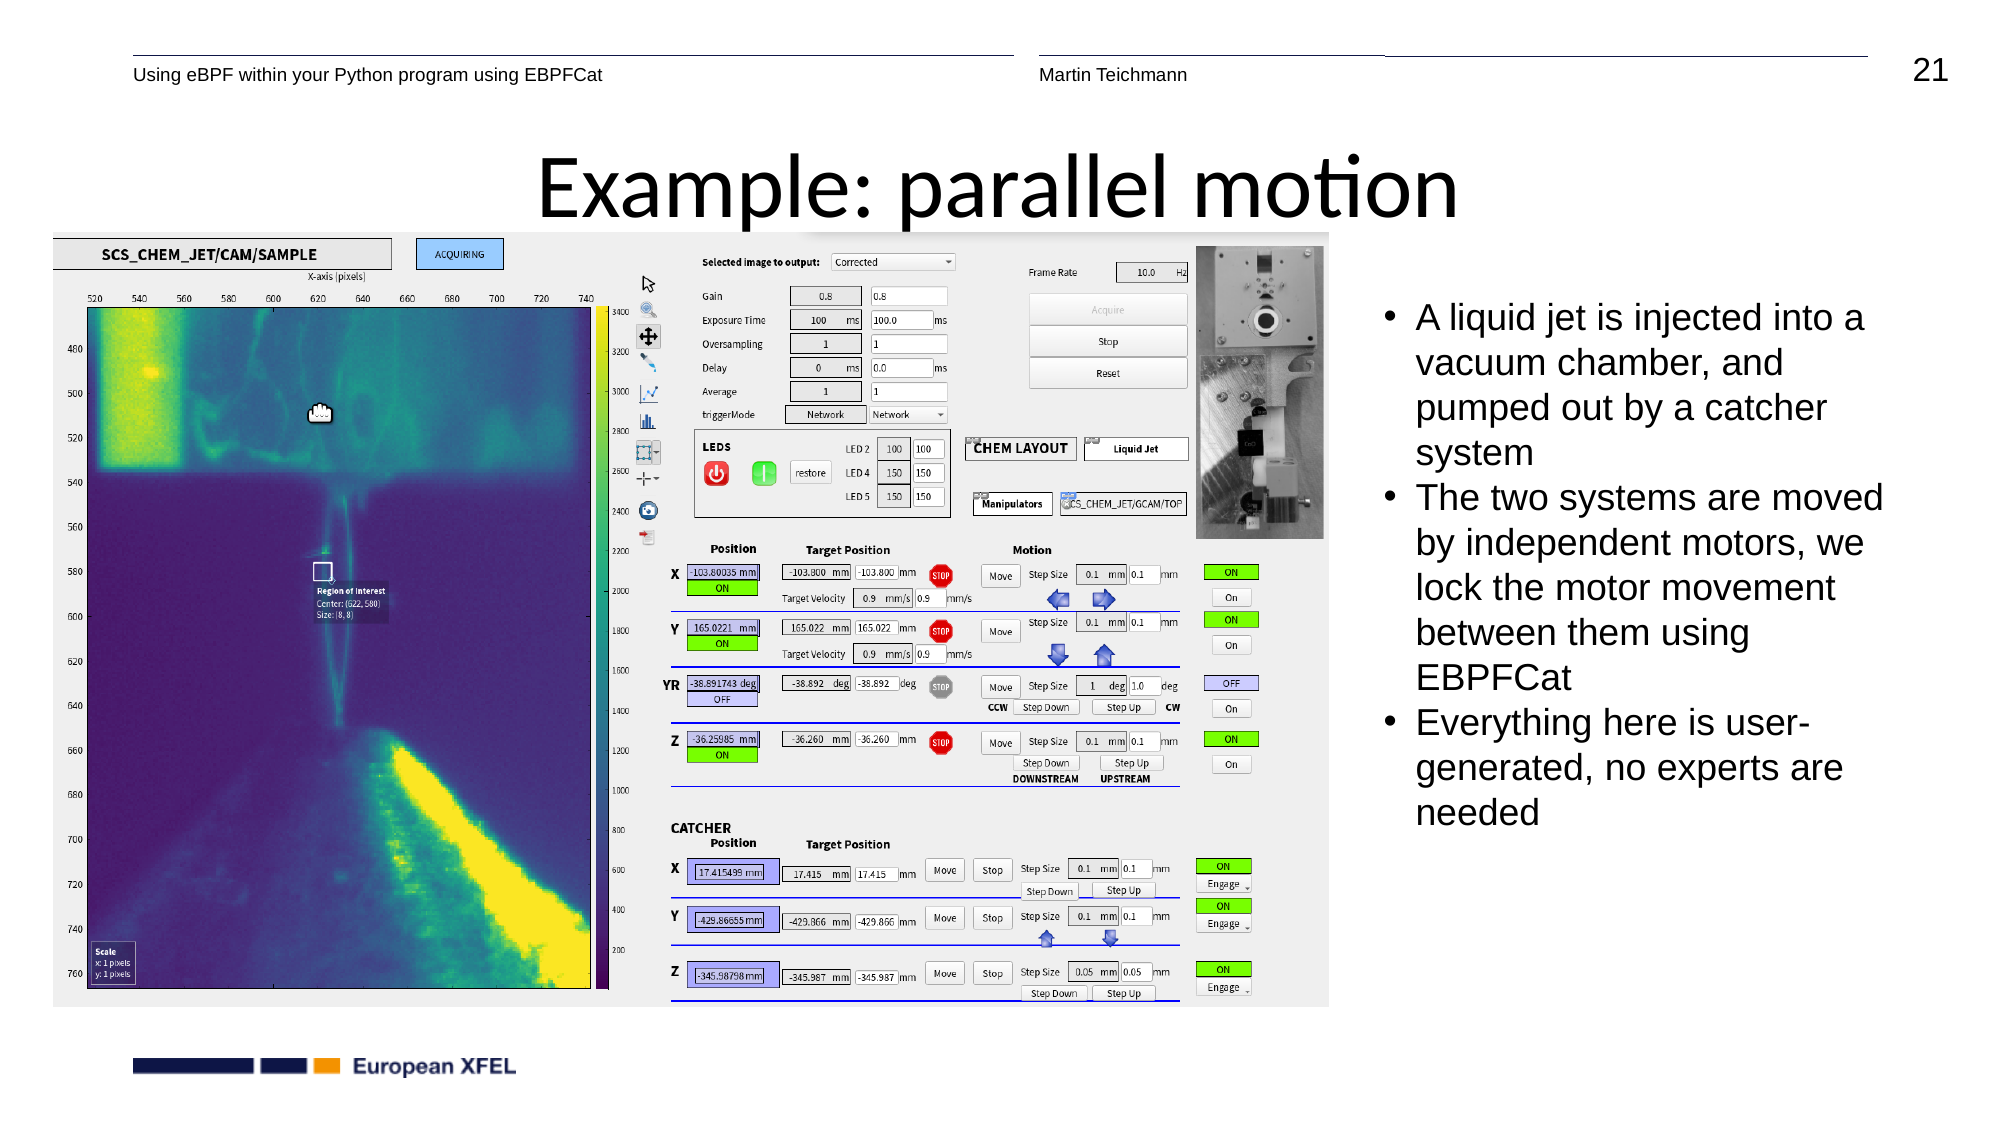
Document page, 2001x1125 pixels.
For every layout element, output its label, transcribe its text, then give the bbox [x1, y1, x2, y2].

title Example: parallel motion [133, 116, 1866, 244]
picture [53, 232, 1329, 1007]
text_box A liquid jet is injected into a vacuum chamber, and pumped out by a catcher system The two systems are moved by independent motors, we lock the motor movement between them using EBPFCat Everything here is user-generated, no experts are needed [1368, 285, 1910, 841]
picture [133, 1058, 516, 1078]
